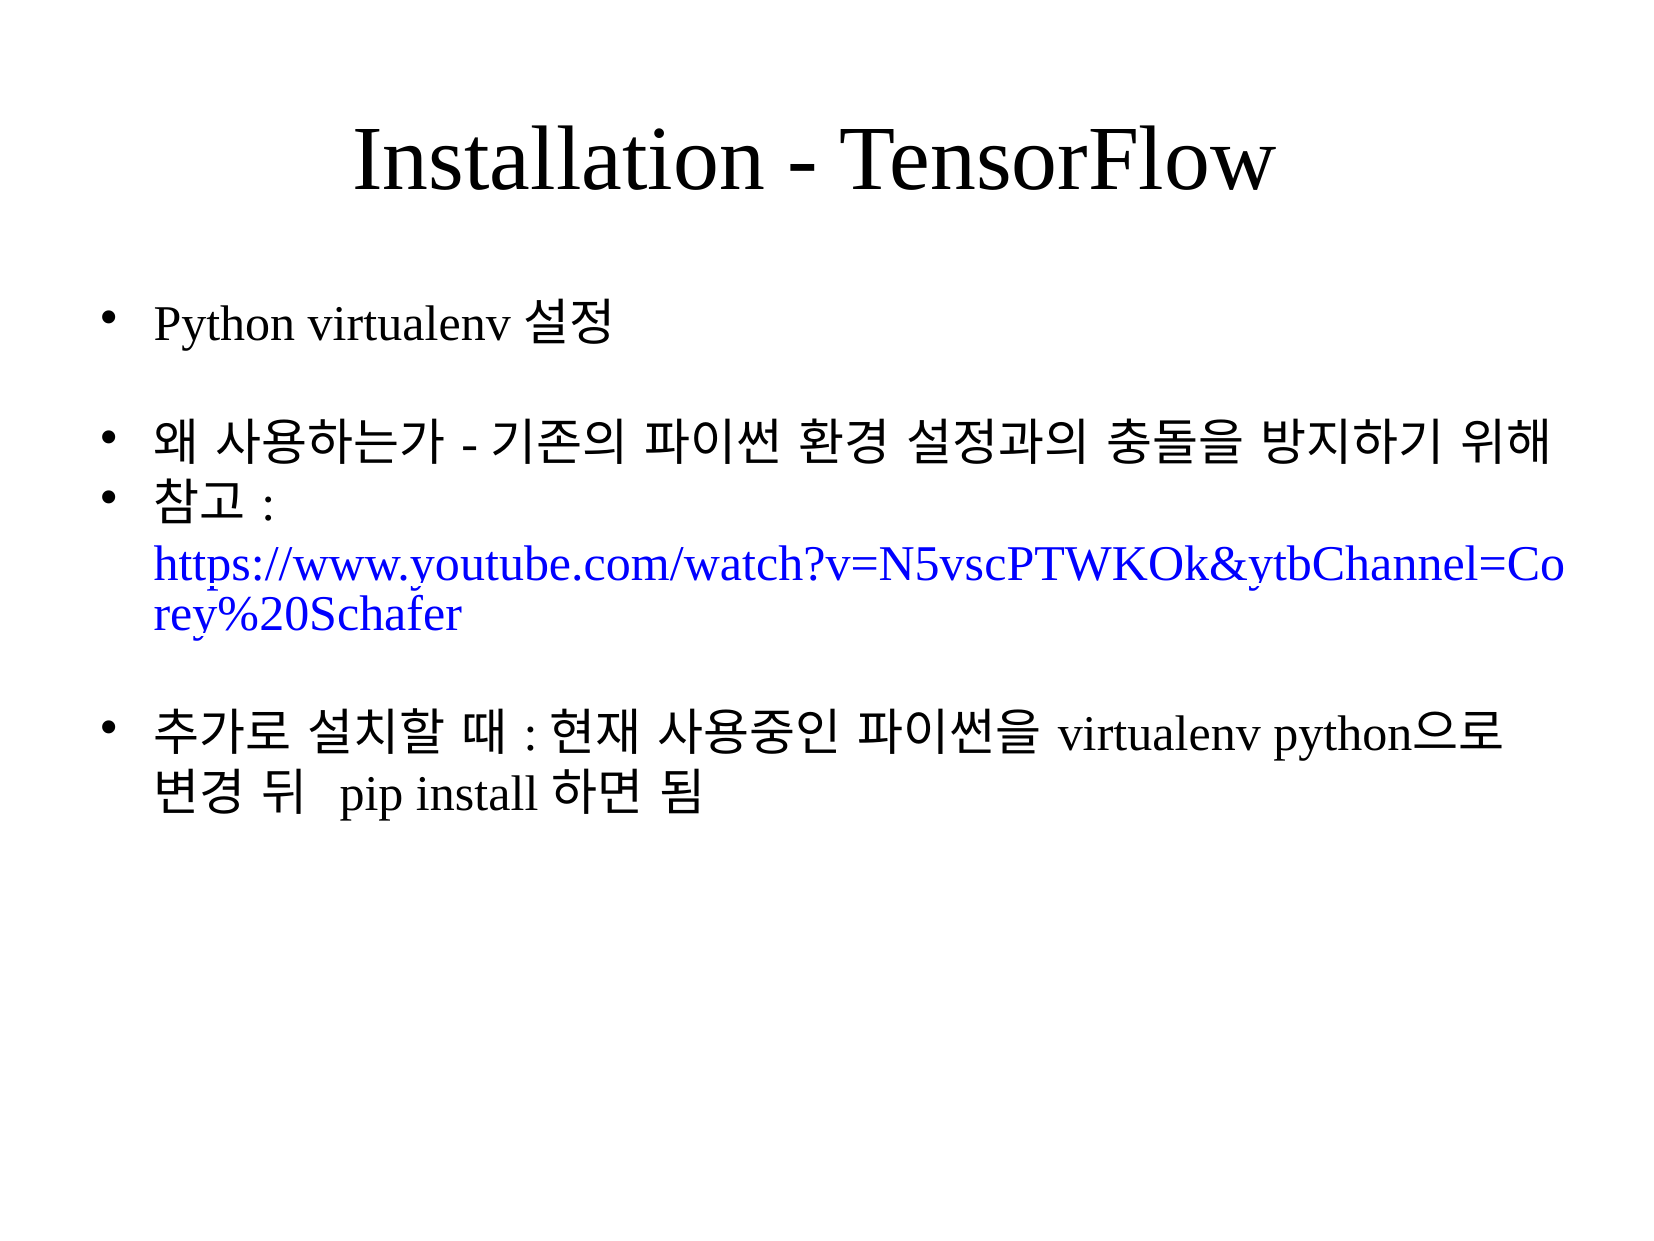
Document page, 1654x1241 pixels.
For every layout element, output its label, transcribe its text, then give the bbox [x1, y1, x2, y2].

text_box Installation - TensorFlow [82, 49, 1571, 257]
text_box Python virtualenv 설정 왜 사용하는가 - 기존의 파이썬 환경 설정과의 충돌을 방지하기 위해 참고 : https://www.youtube.com/watch?v=N5vscPTWKOk&ytbChannel=Corey%20Schafer 추가로 설치할 때 : 현재 사용중인 파이썬을 virtualenv python으로 변경 뒤 pip install 하면 됨 [82, 290, 1571, 1010]
